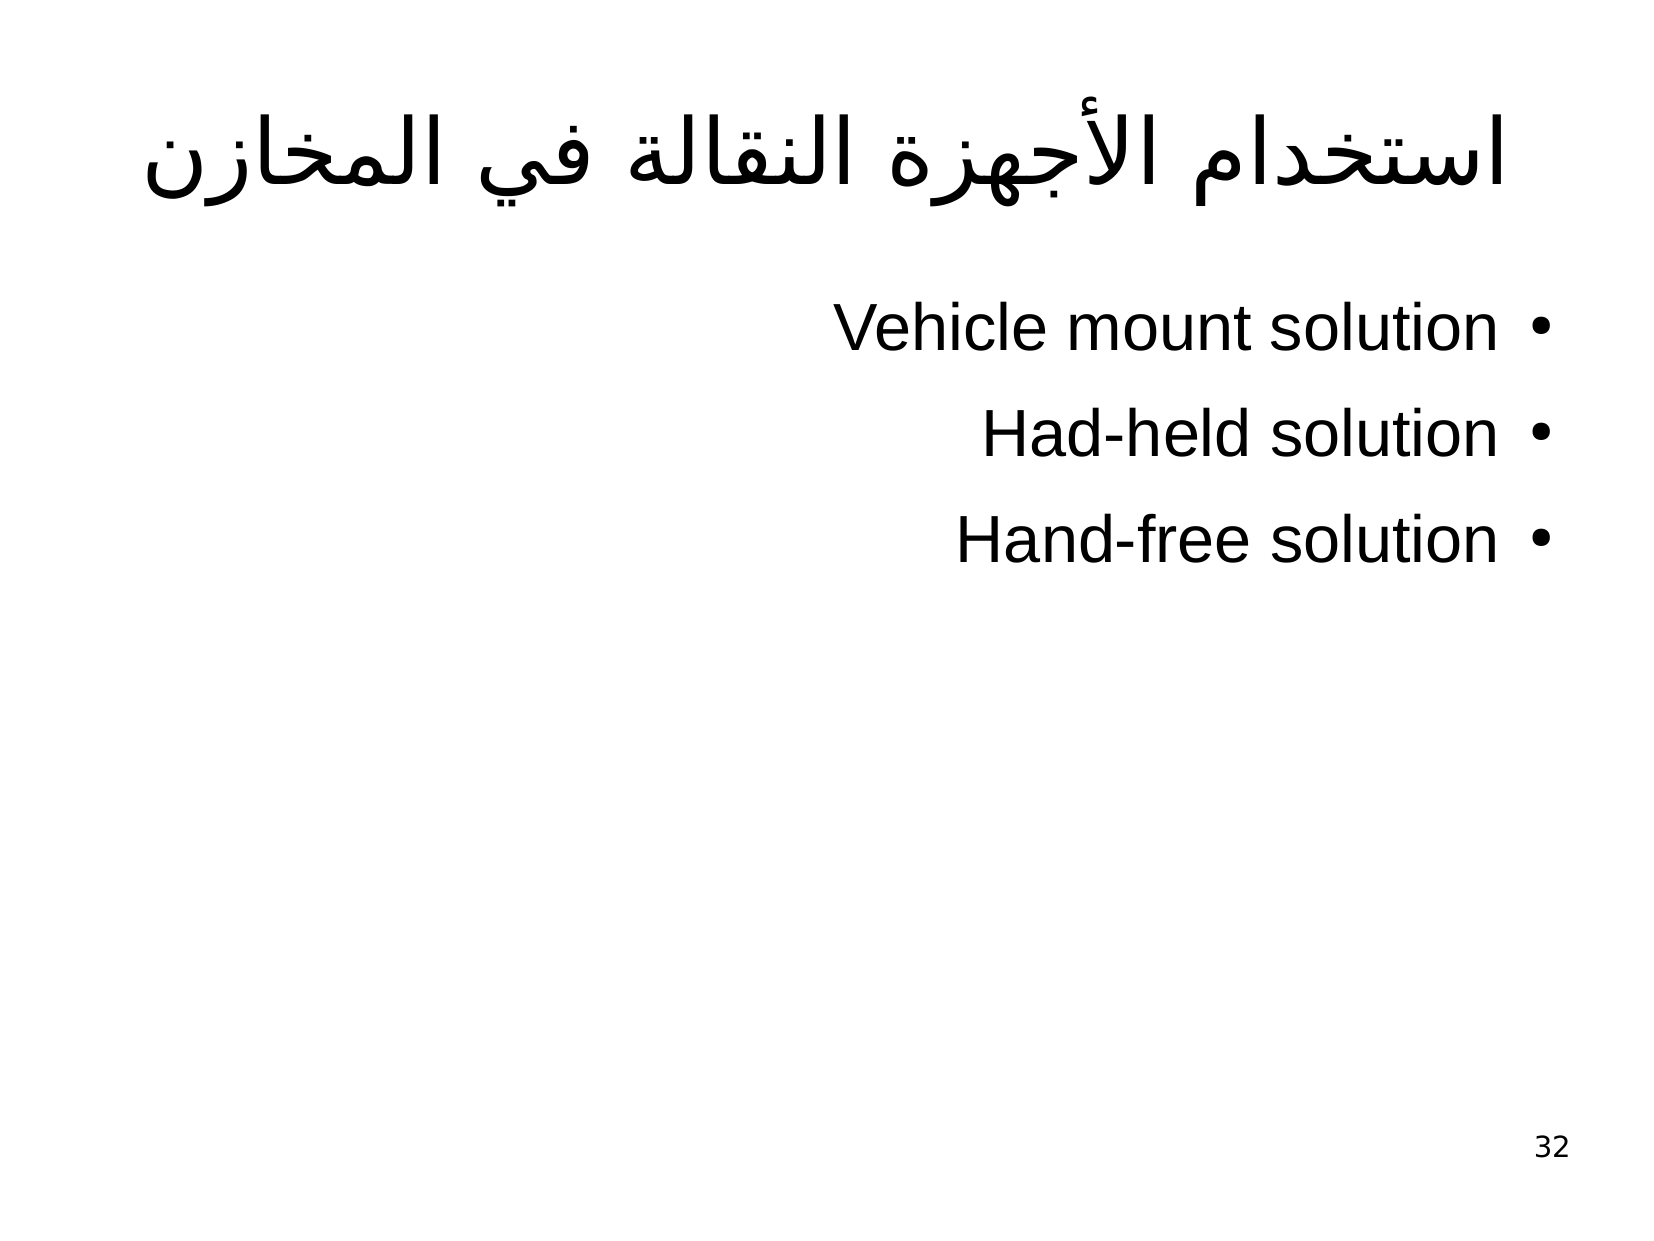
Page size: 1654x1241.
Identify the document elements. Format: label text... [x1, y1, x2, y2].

list Vehicle mount solution Had-held solution Hand-free solution [82, 290, 1571, 1010]
title استخدام الأجهزة النقالة في المخازن [82, 49, 1571, 257]
